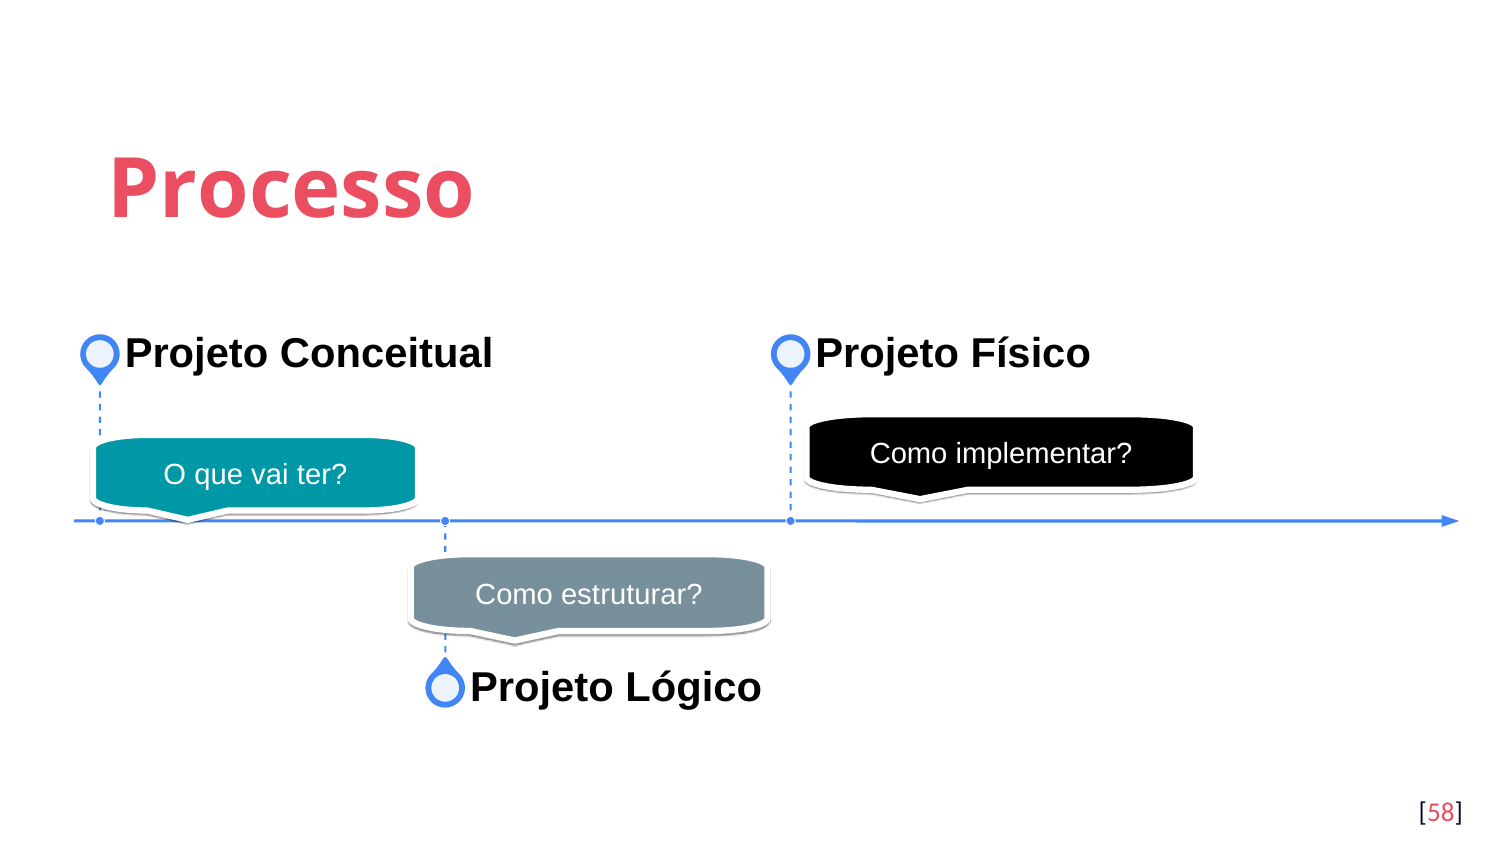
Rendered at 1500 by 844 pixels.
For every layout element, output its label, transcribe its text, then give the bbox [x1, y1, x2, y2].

text_box Projeto Lógico [470, 662, 1046, 713]
text_box Projeto Físico [815, 328, 1391, 379]
text_box [773, 336, 809, 381]
text_box [427, 661, 463, 706]
text_box Como implementar? [806, 414, 1197, 500]
text_box O que vai ter? [92, 434, 419, 520]
text_box Como estruturar? [410, 554, 768, 641]
text_box Processo [92, 104, 1408, 243]
text_box [74, 516, 1460, 526]
slide_number [58] [1403, 779, 1494, 844]
text_box [82, 336, 118, 381]
text_box Projeto Conceitual [124, 328, 700, 379]
